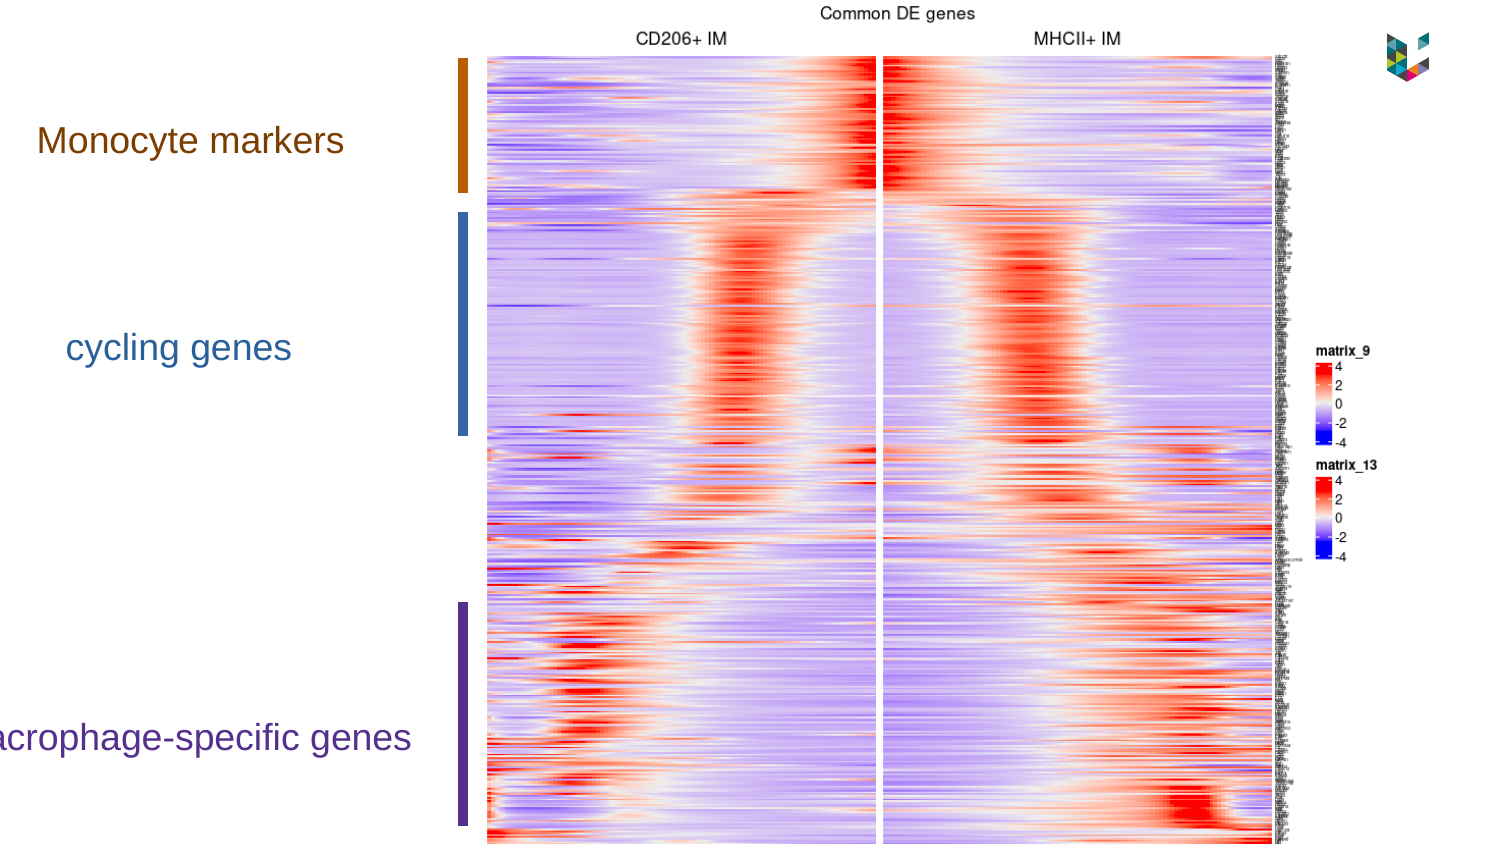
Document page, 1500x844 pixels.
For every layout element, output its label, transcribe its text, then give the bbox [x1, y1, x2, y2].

text_box Macrophage-specific genes [0, 705, 427, 763]
text_box cycling genes [50, 315, 307, 373]
text_box Monocyte markers [21, 109, 370, 166]
picture [480, 0, 1429, 844]
